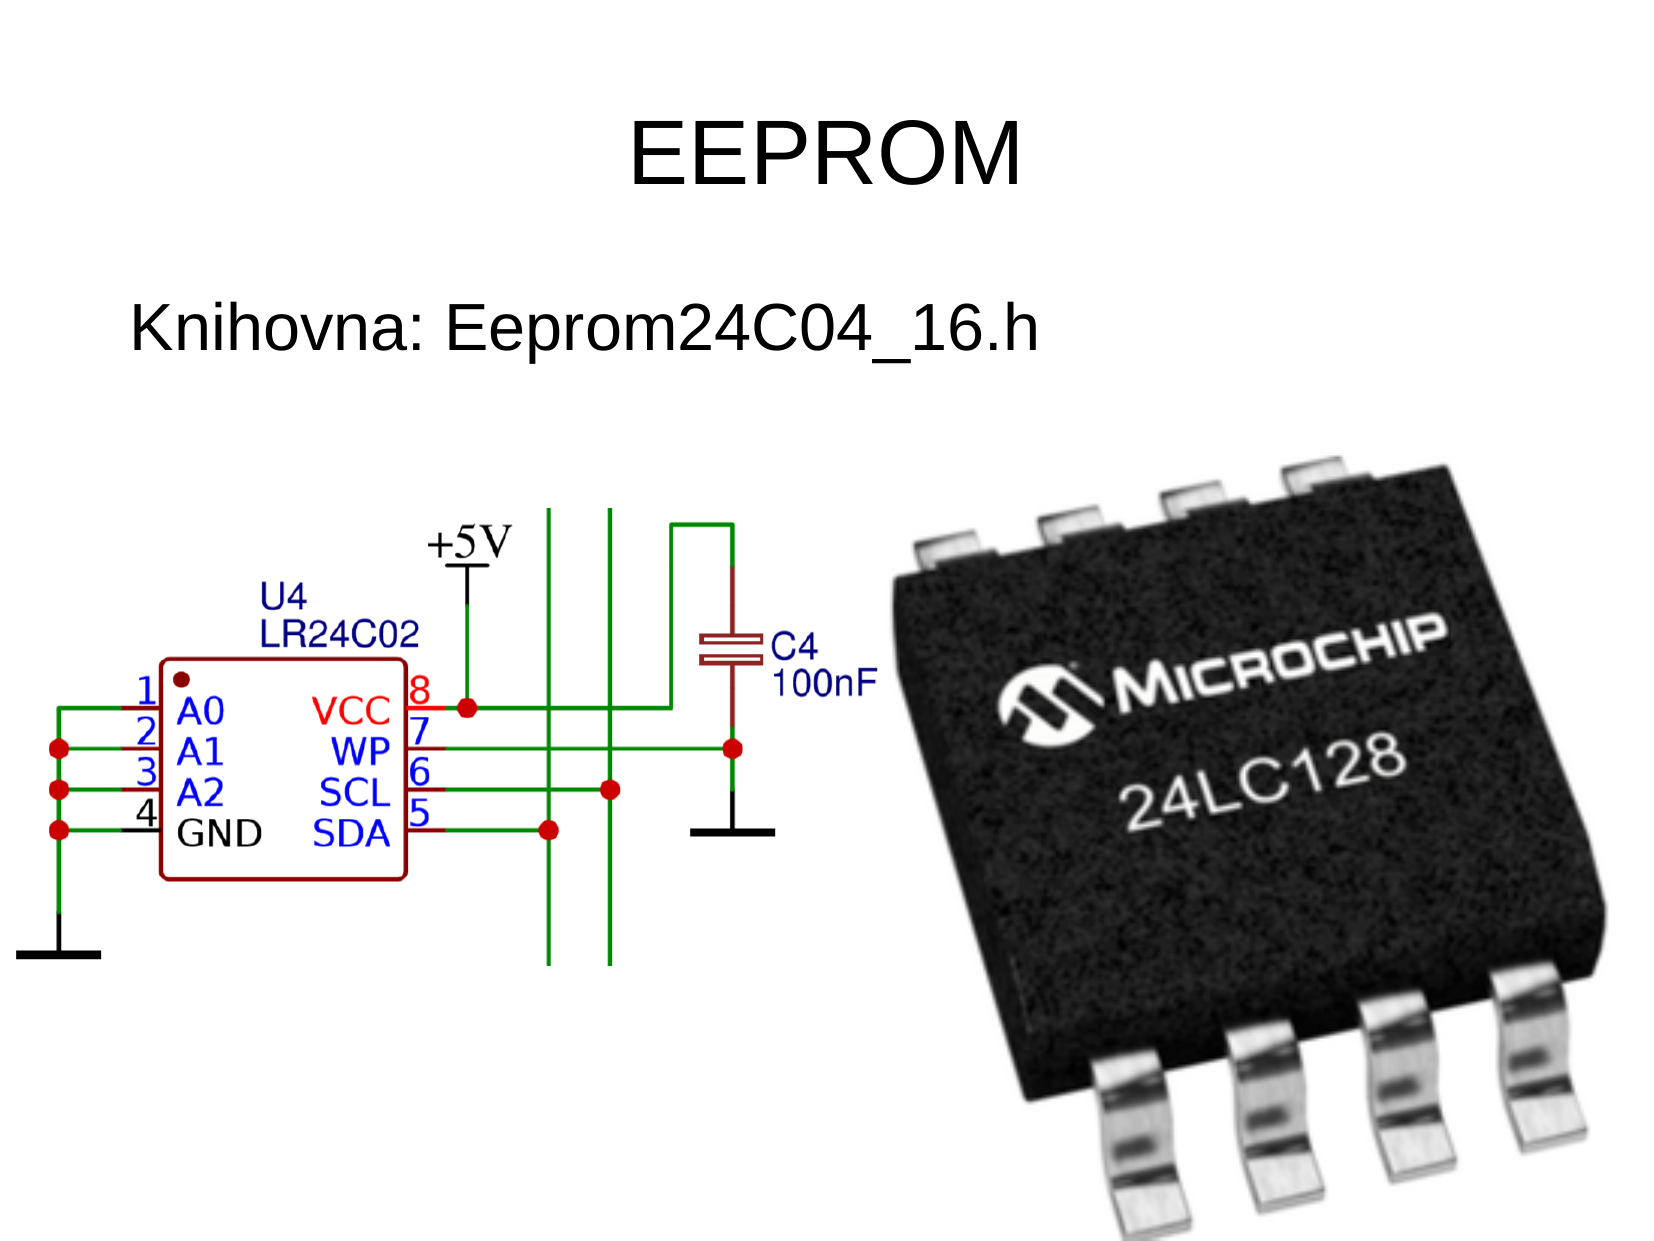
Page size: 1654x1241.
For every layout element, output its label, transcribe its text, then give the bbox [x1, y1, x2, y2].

list Knihovna: Eeprom24C04_16.h [129, 290, 1572, 509]
title EEPROM [82, 49, 1571, 257]
picture [11, 448, 1654, 1241]
